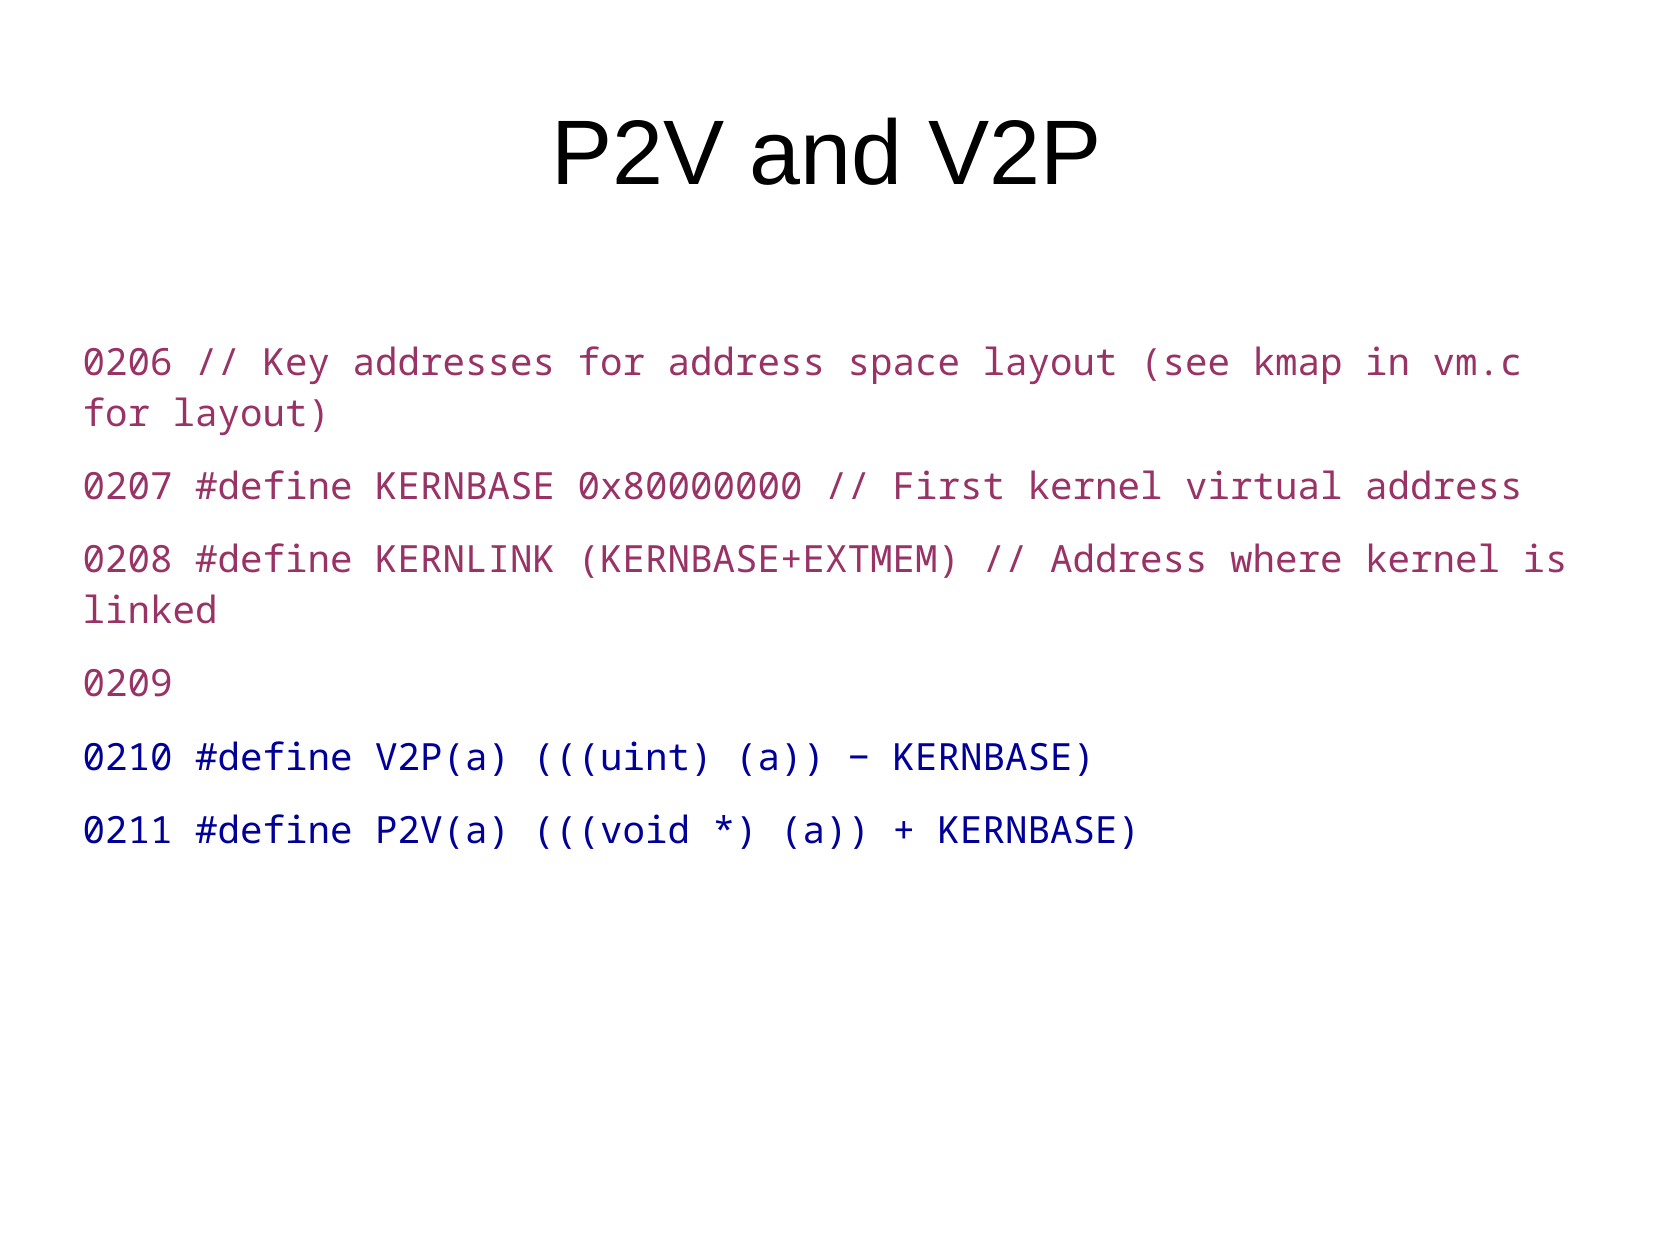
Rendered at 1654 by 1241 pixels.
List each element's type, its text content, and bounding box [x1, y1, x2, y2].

title P2V and V2P [82, 49, 1571, 257]
list 0206 // Key addresses for address space layout (see kmap in vm.c for layout) 0207 #define KERNBASE 0x80000000 // First kernel virtual address 0208 #define KERNLINK (KERNBASE+EXTMEM) // Address where kernel is linked 0209 0210 #define V2P(a) (((uint) (a)) − KERNBASE) 0211 #define P2V(a) (((void *) (a)) + KERNBASE) [82, 262, 1571, 863]
